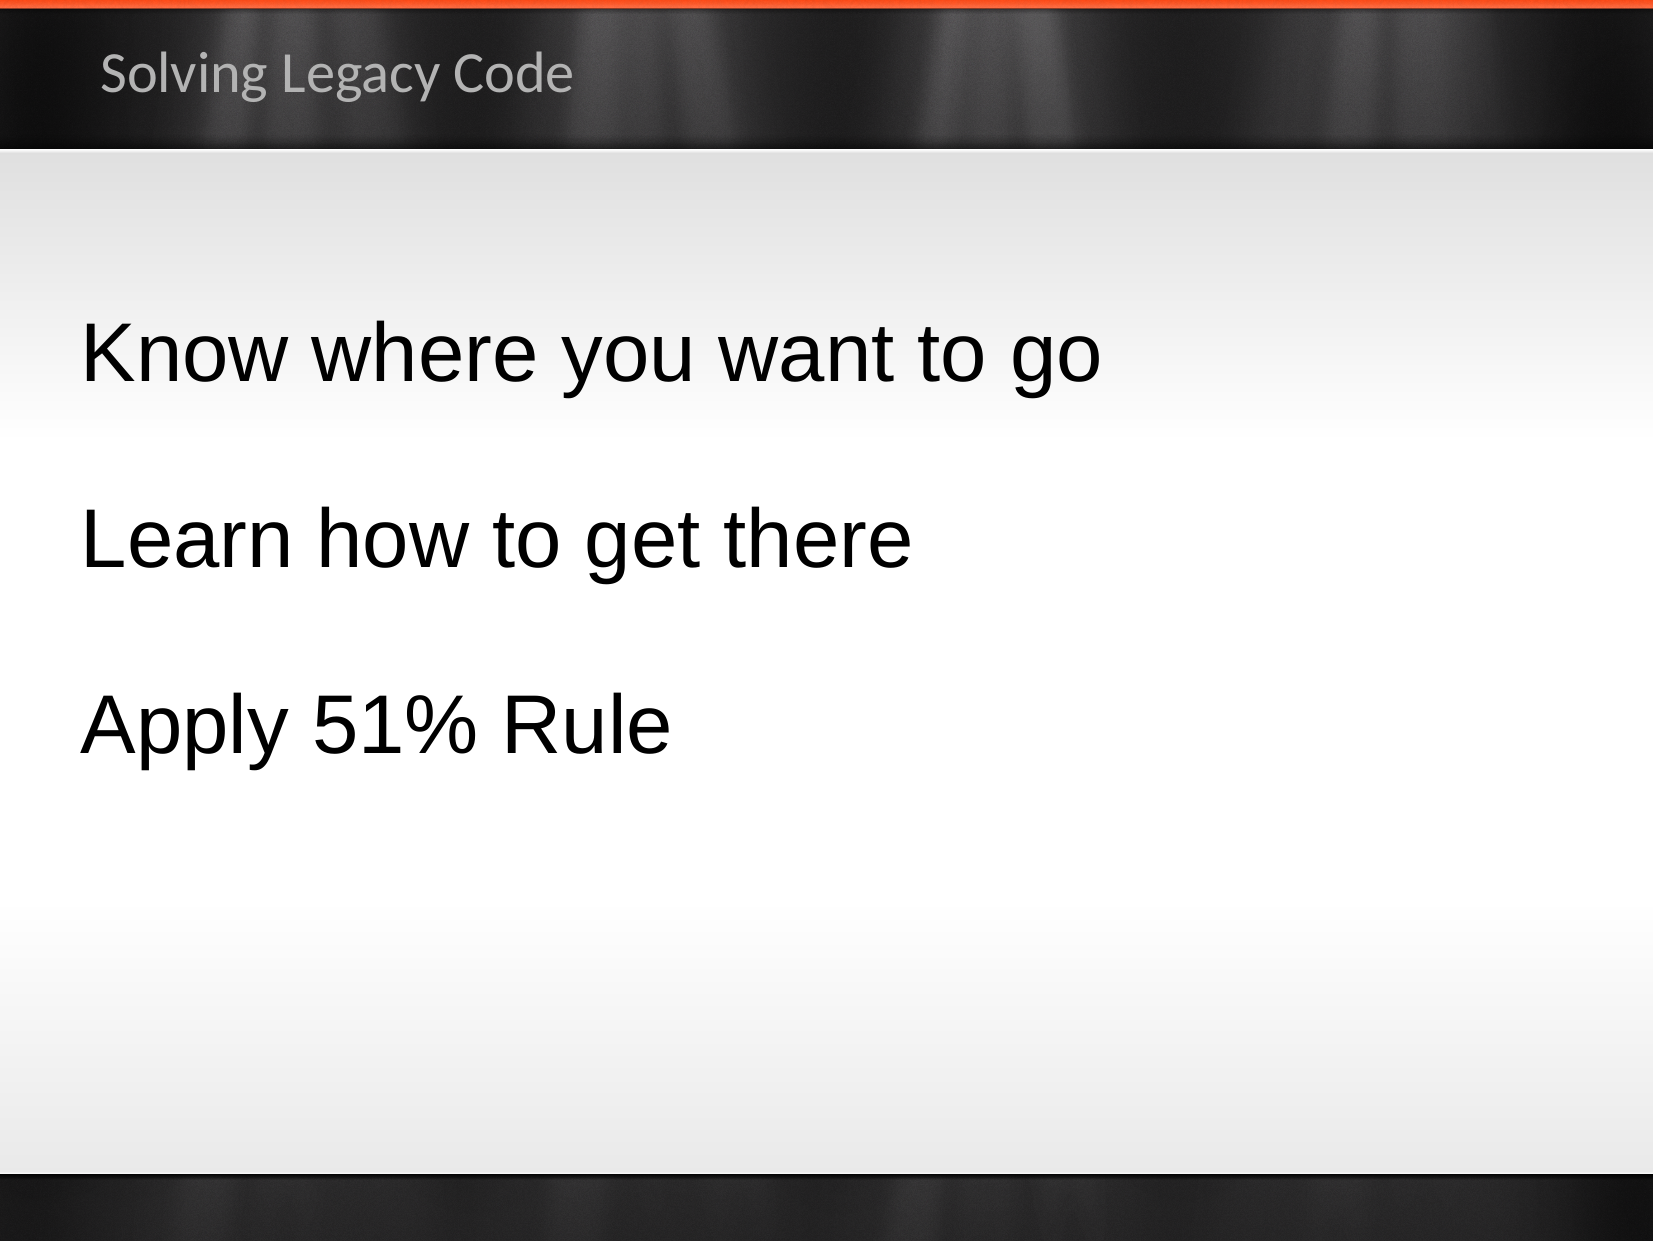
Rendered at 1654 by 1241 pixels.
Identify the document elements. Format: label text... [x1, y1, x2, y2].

title Solving Legacy Code [100, 6, 1588, 151]
picture [0, 0, 1653, 1241]
text_box Know where you want to go Learn how to get there Apply 51% Rule [80, 306, 1569, 1125]
